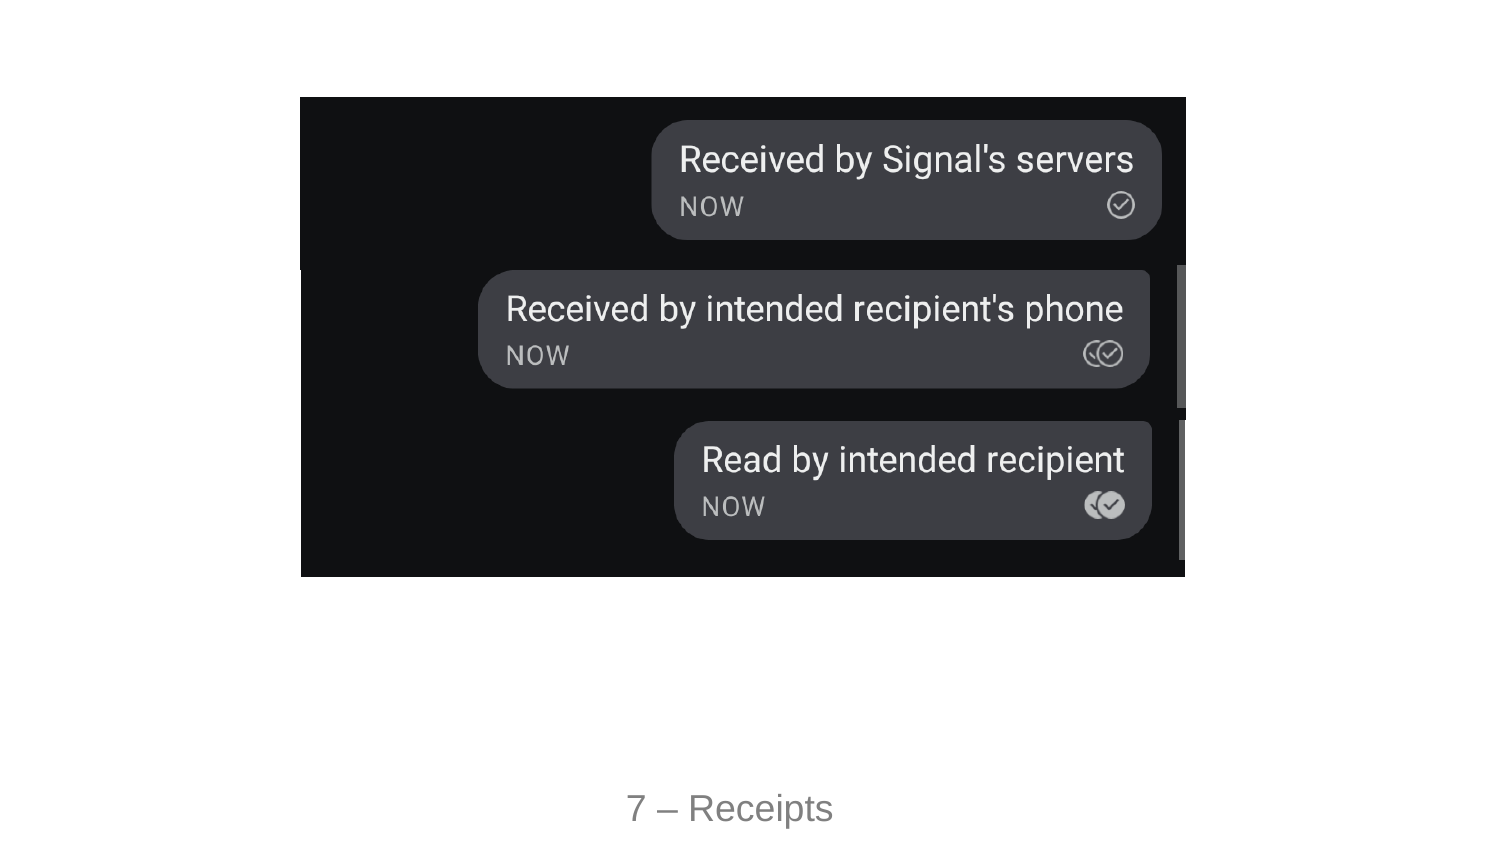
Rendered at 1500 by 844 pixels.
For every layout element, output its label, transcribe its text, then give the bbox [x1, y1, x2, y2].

picture [300, 97, 1186, 577]
text_box 7 – Receipts [611, 779, 849, 837]
